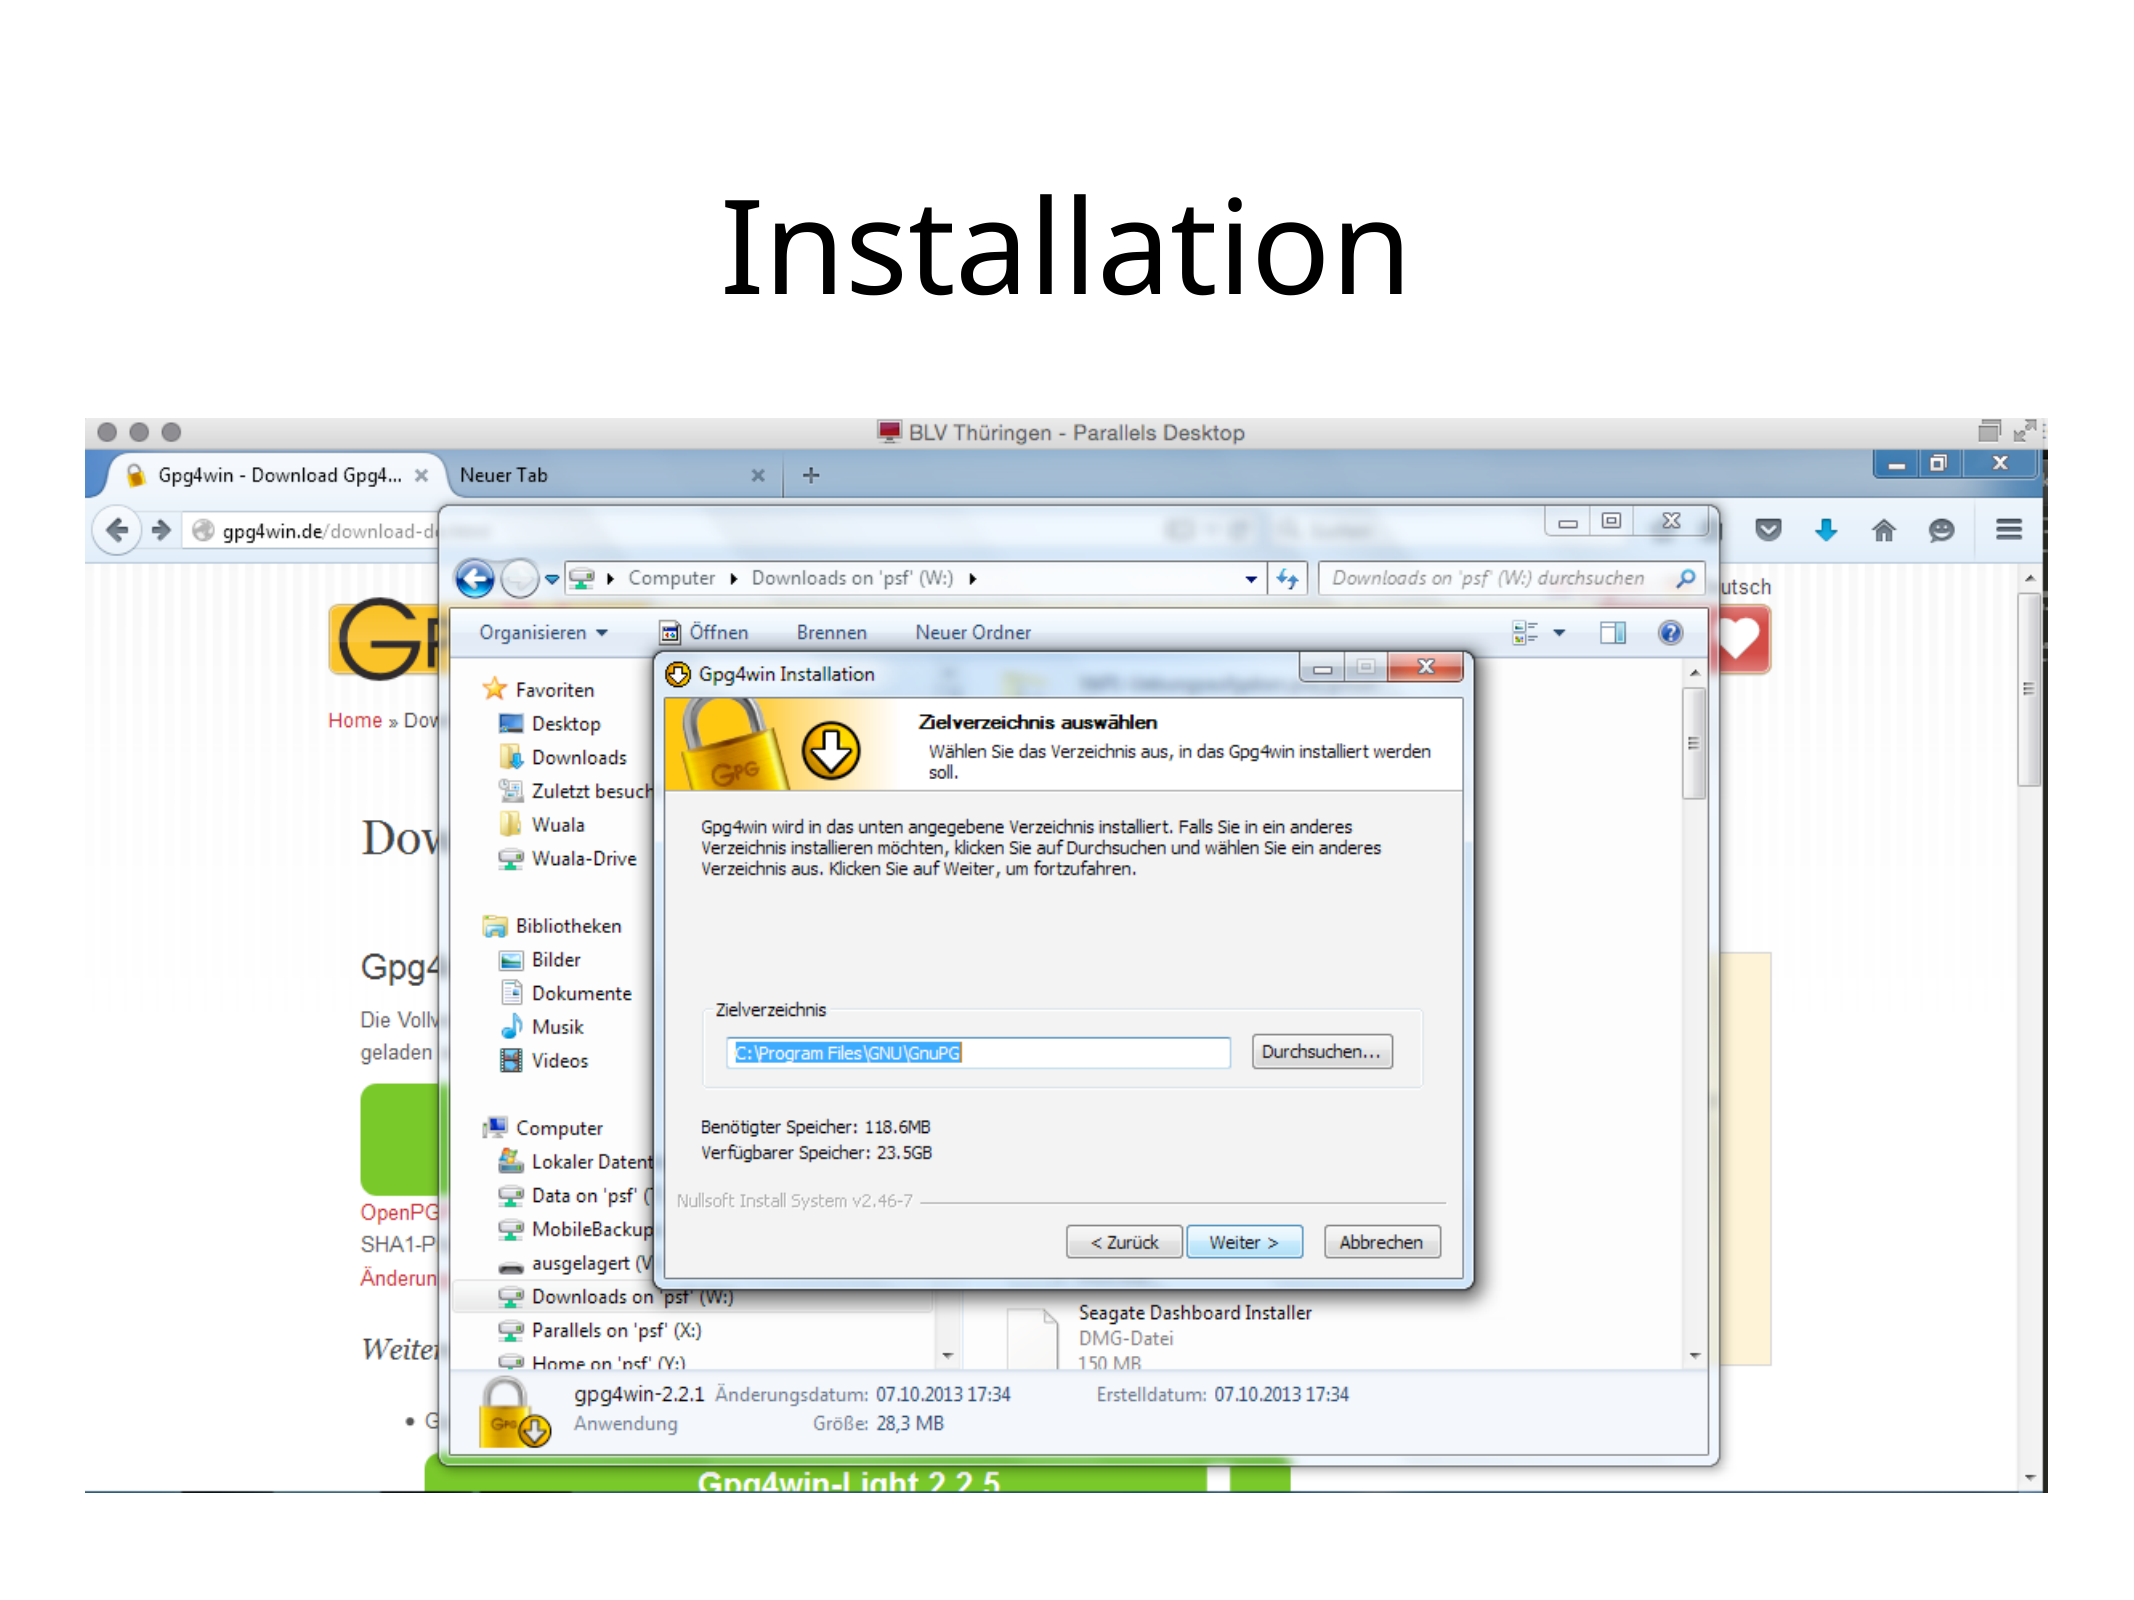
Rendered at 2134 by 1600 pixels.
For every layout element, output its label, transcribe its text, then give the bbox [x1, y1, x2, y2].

title Installation [208, 41, 1925, 418]
picture [85, 418, 2048, 1493]
